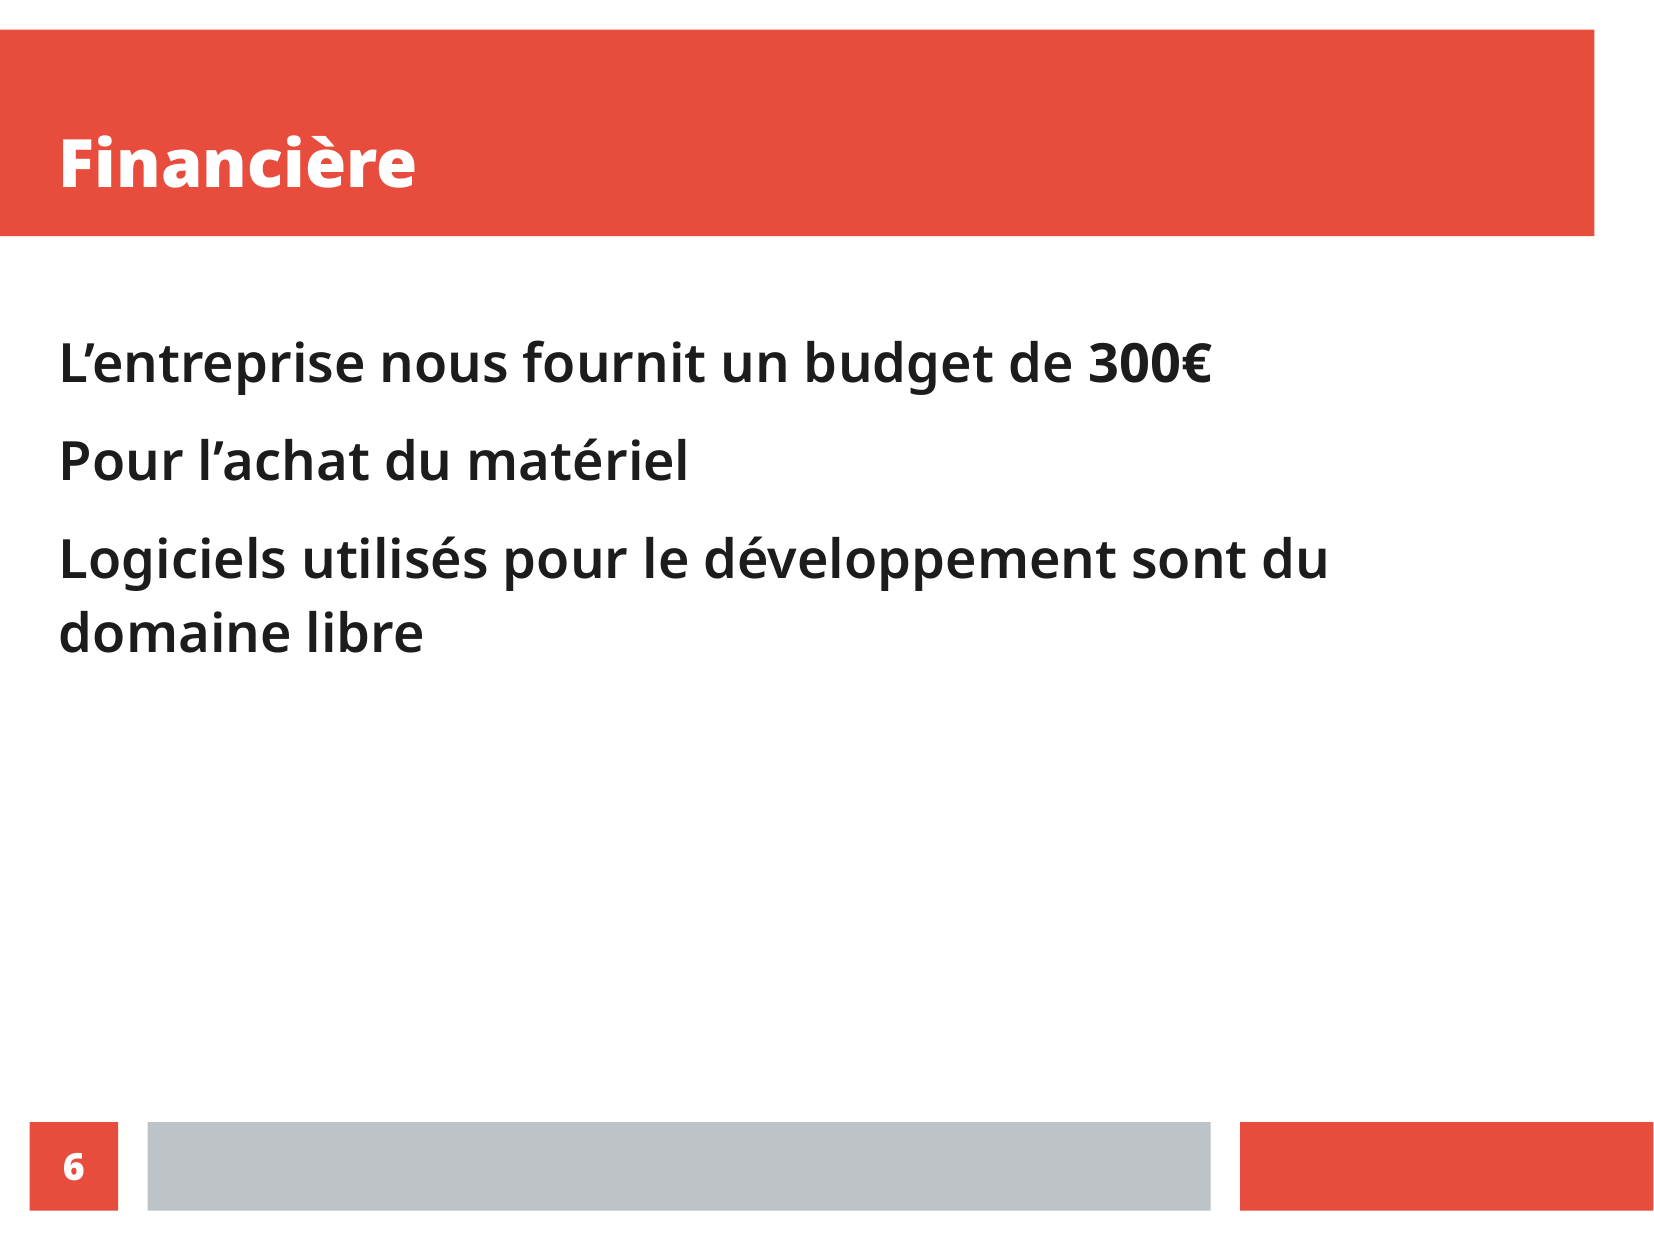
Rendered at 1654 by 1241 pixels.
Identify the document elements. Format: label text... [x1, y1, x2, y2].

title Financière [59, 59, 1595, 207]
list L’entreprise nous fournit un budget de 300€ Pour l’achat du matériel Logiciels utilisés pour le développement sont du domaine libre [59, 324, 1565, 1093]
